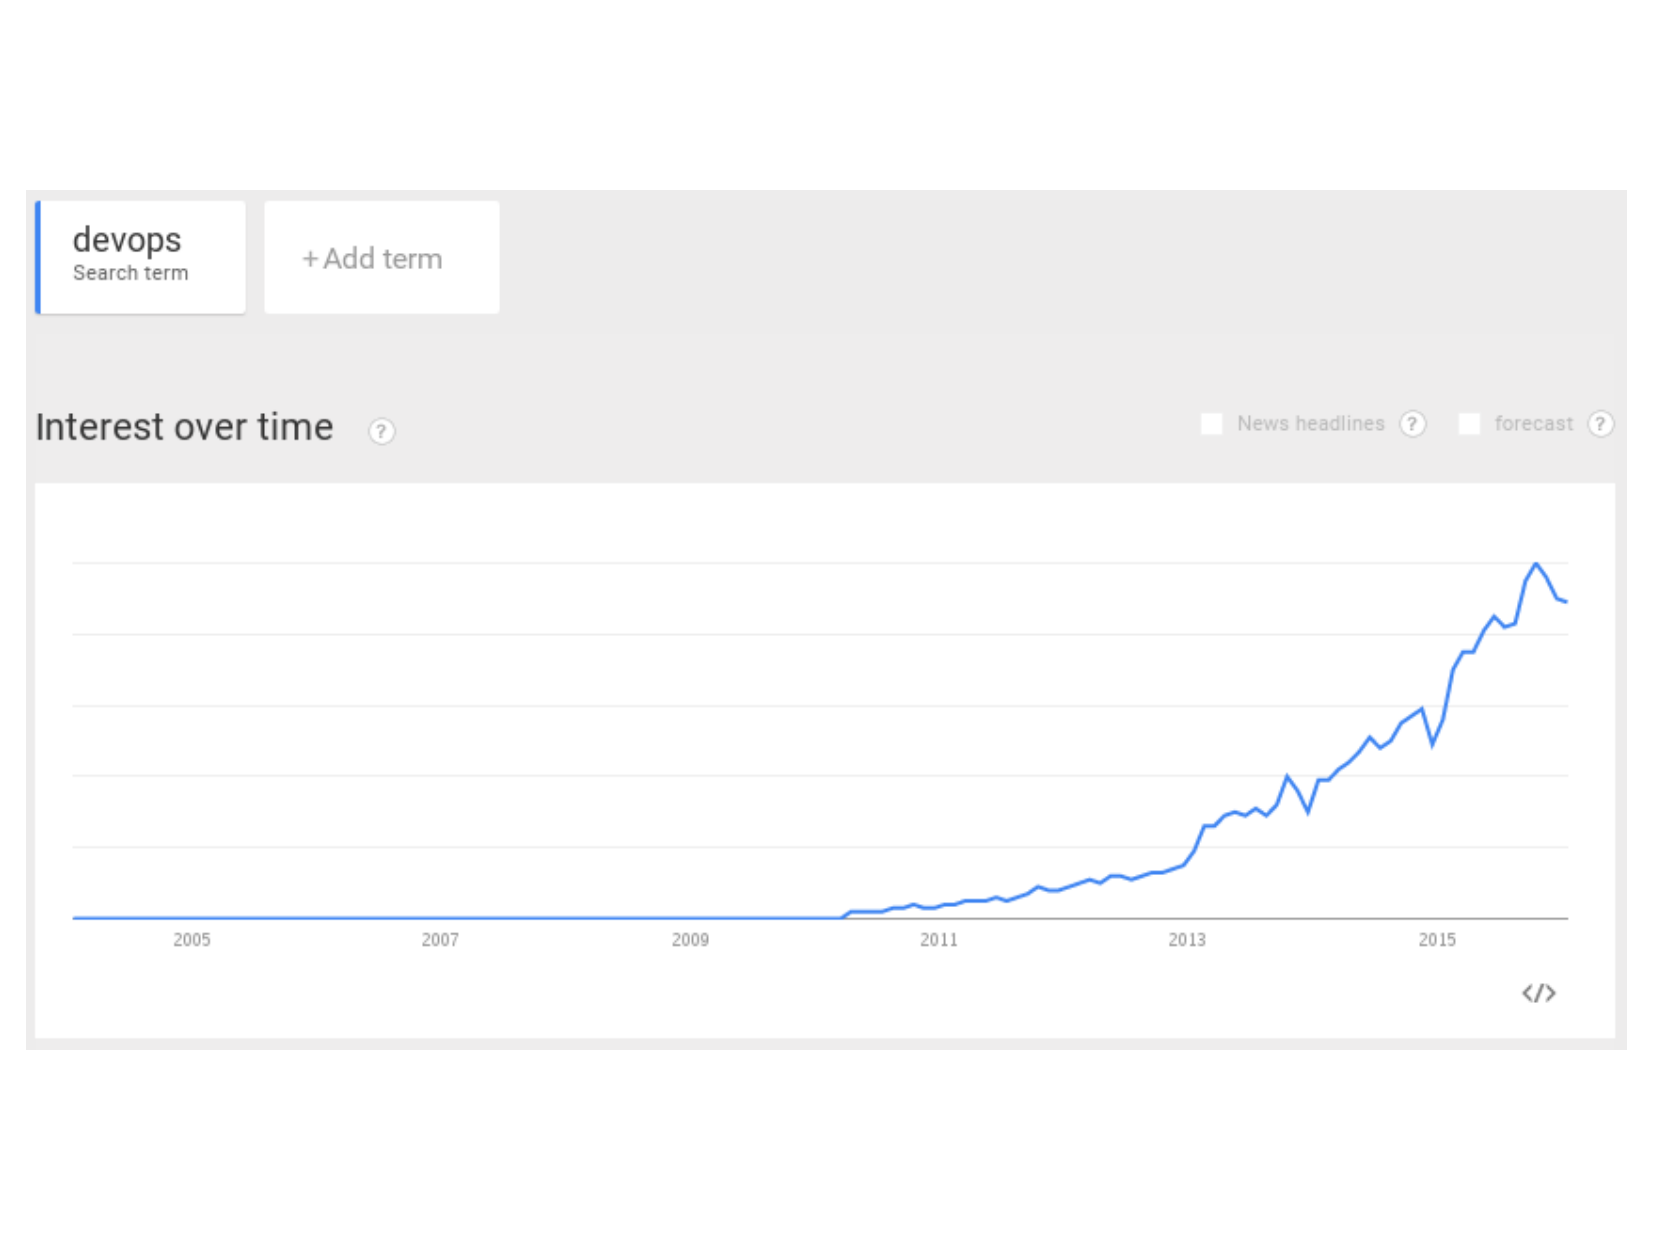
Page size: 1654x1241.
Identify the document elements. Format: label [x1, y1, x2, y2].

picture [26, 190, 1627, 1050]
